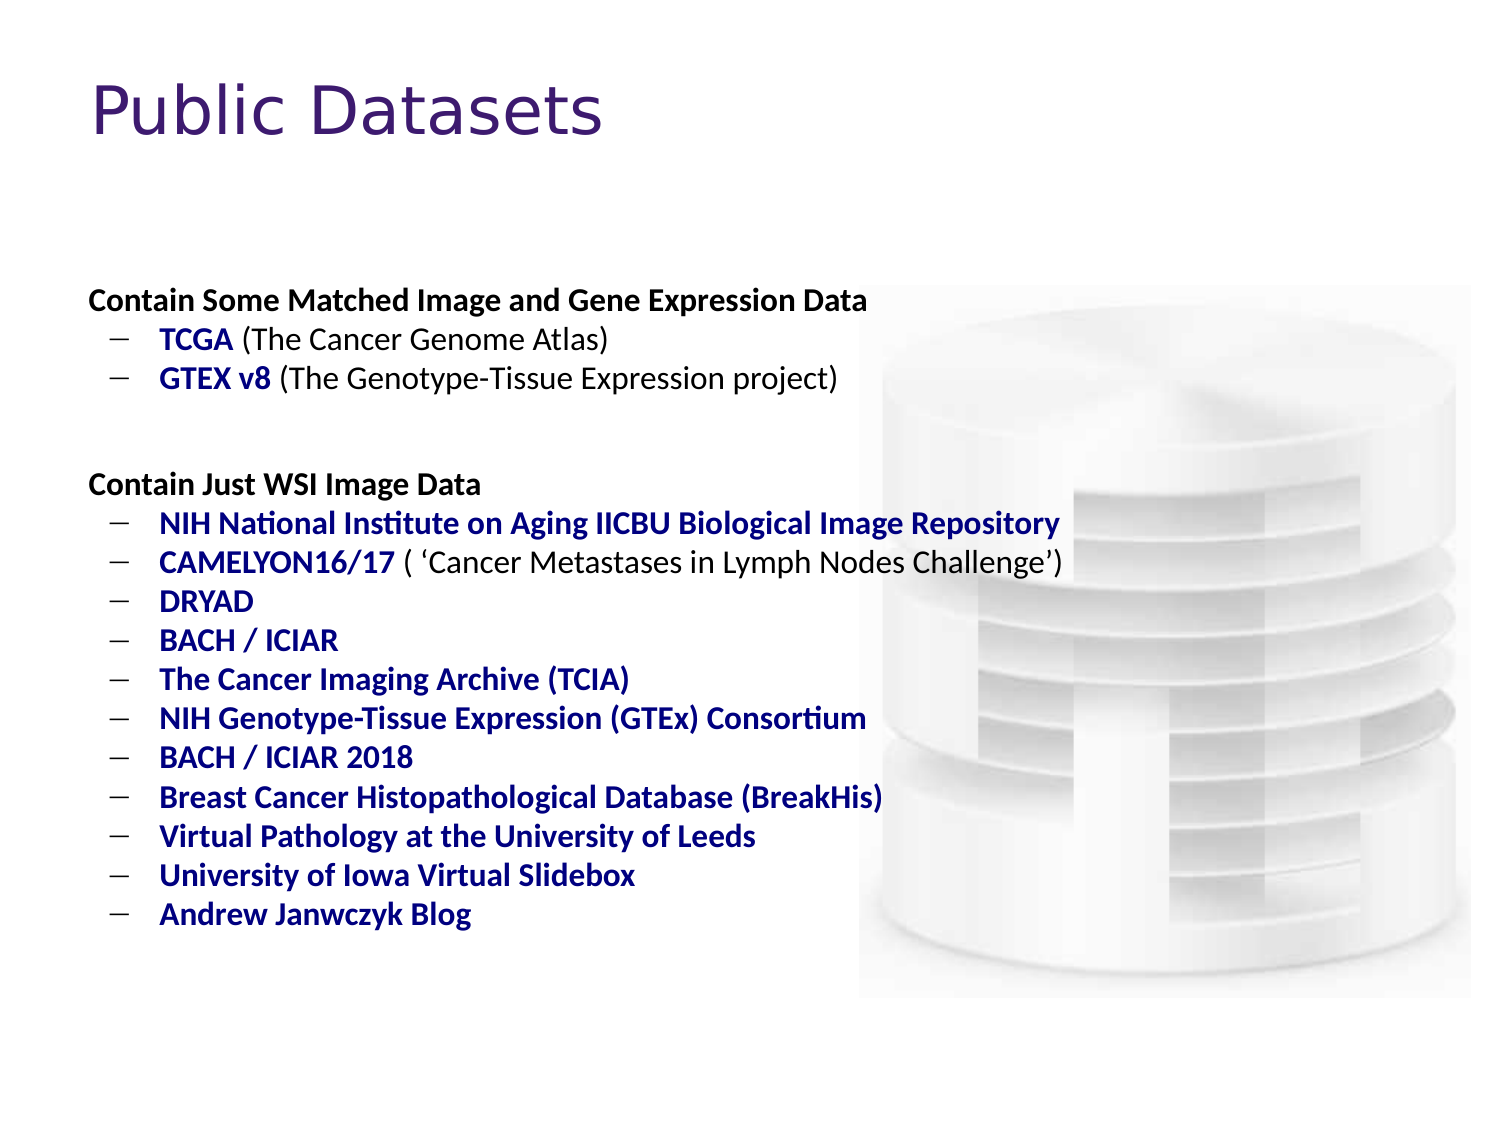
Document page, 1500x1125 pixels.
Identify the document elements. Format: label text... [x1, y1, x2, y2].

title Public Datasets [75, 45, 1423, 171]
picture [859, 285, 1471, 998]
list Contain Some Matched Image and Gene Expression Data TCGA (The Cancer Genome Atlas) GTEX v8 (The Genotype-Tissue Expression project) Contain Just WSI Image Data NIH National Institute on Aging IICBU Biological Image Repository CAMELYON16/17 ( ‘Cancer Metastases in Lymph Nodes Challenge’) DRYAD BACH / ICIAR The Cancer Imaging Archive (TCIA) NIH Genotype-Tissue Expression (GTEx) Consortium BACH / ICIAR 2018 Breast Cancer Histopathological Database (BreakHis) Virtual Pathology at the University of Leeds University of Iowa Virtual Slidebox Andrew Janwczyk Blog [88, 286, 1418, 928]
